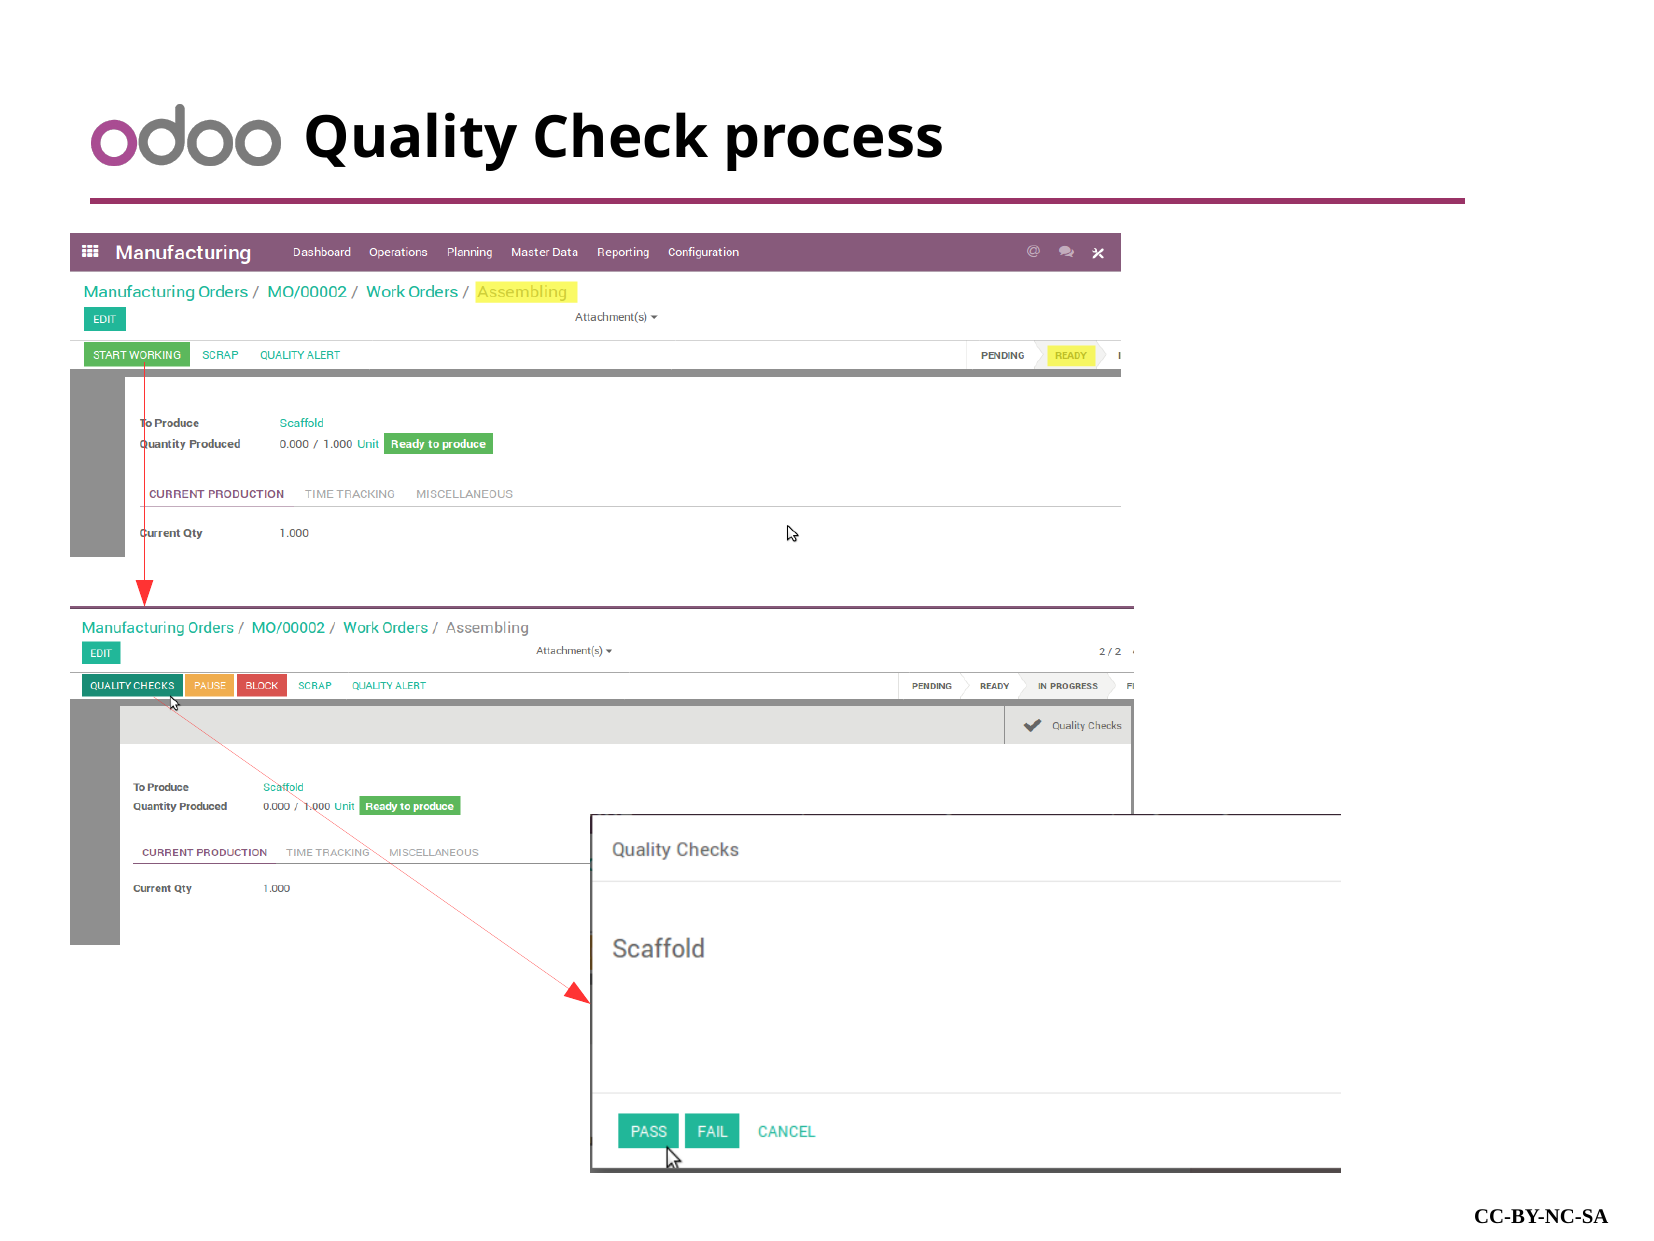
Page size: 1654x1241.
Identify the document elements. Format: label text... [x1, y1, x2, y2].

title Quality Check process [303, 31, 1567, 239]
picture [70, 606, 1341, 1173]
picture [91, 104, 281, 166]
picture [70, 233, 1121, 557]
